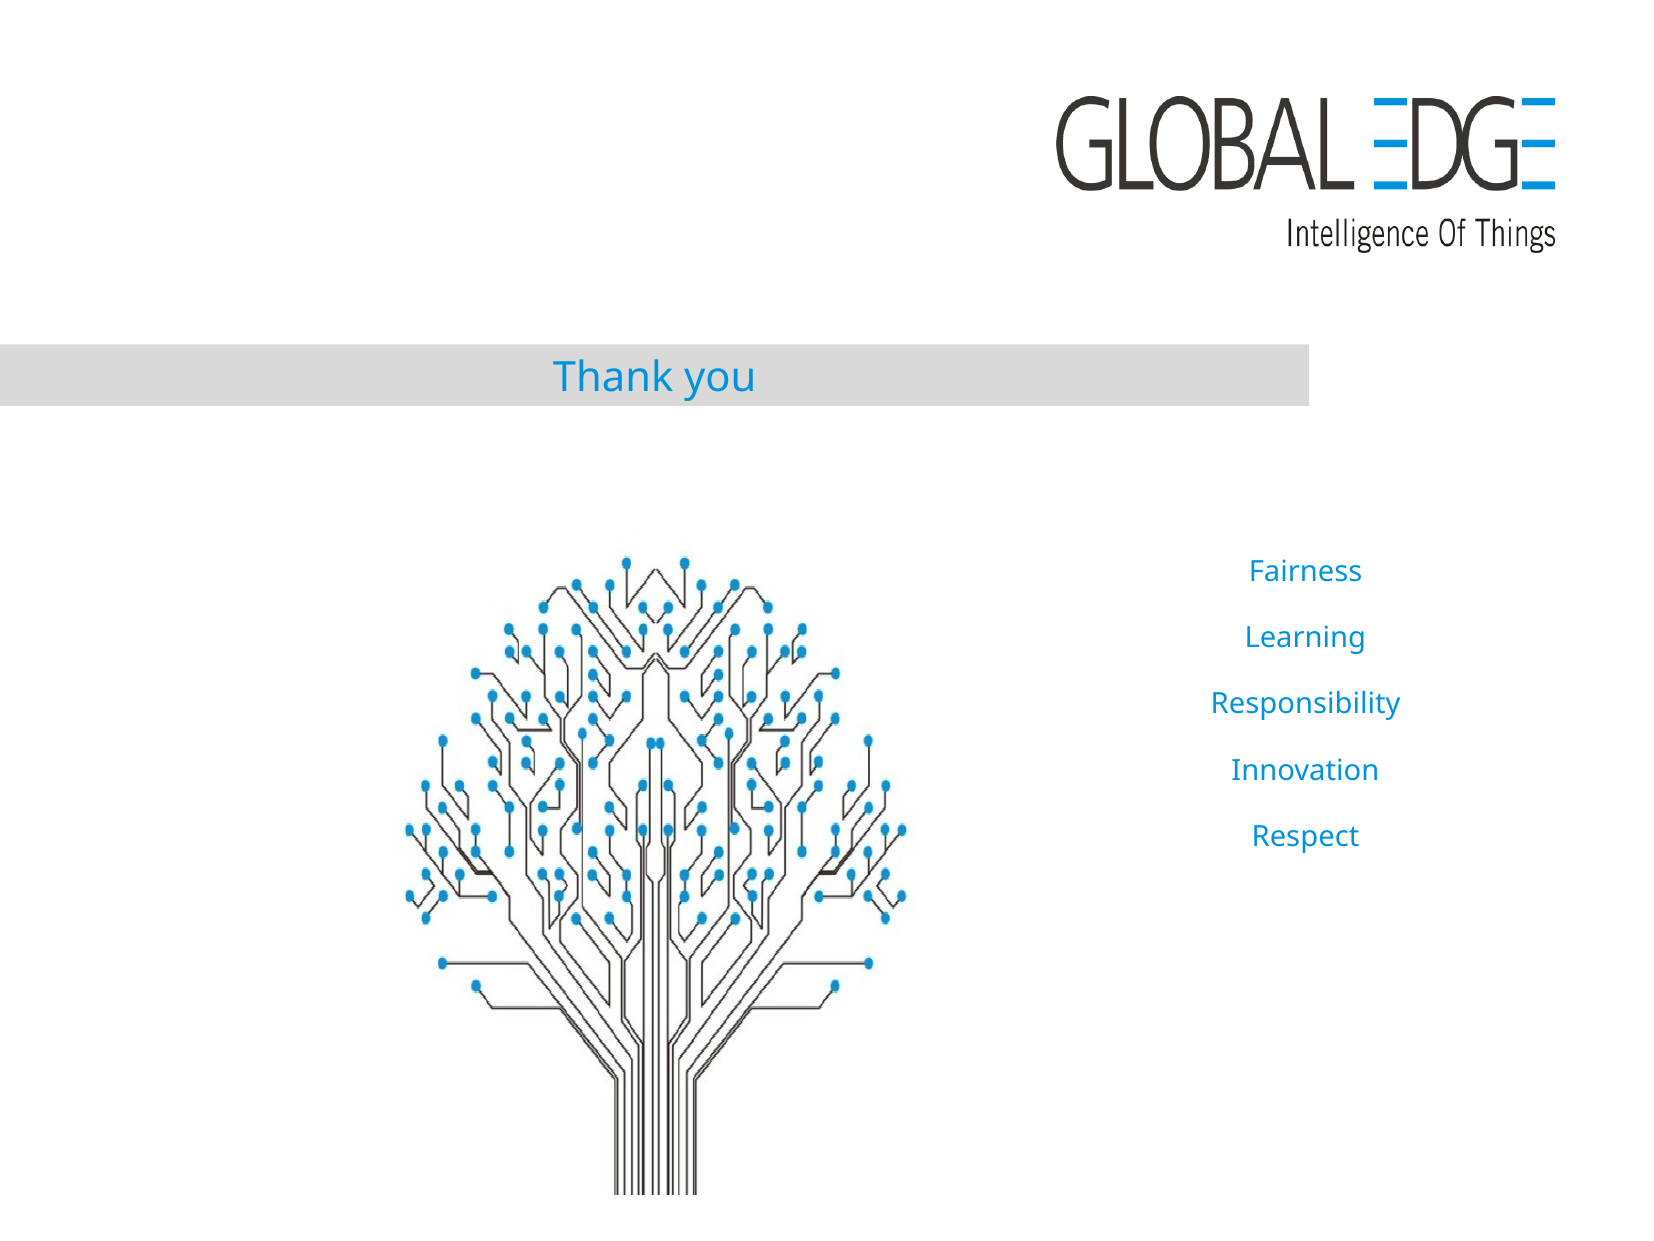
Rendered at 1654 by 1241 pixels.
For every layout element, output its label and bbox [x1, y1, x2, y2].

picture [391, 513, 919, 1195]
picture [1056, 96, 1555, 253]
